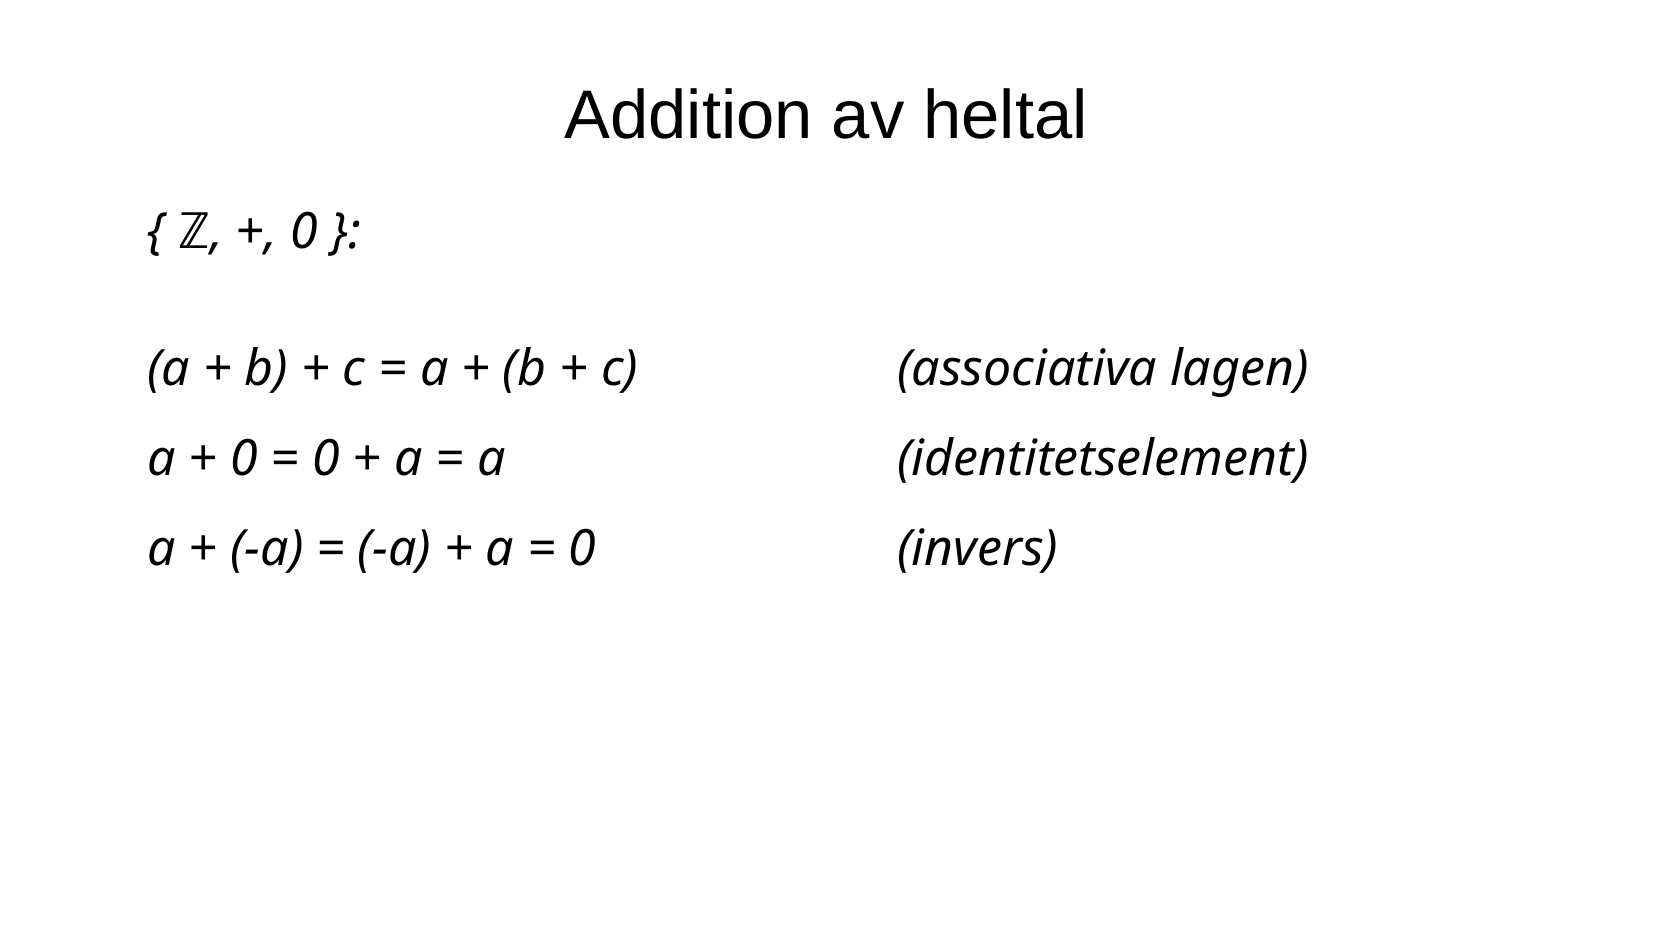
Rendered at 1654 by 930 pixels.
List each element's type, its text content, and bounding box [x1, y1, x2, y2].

title Addition av heltal [82, 36, 1571, 193]
list { ℤ, +, 0 }: (a + b) + c = a + (b + c) (associativa lagen) a + 0 = 0 + a = a (identitetselement) a + (-a) = (-a) + a = 0 (invers) [76, 195, 1565, 735]
